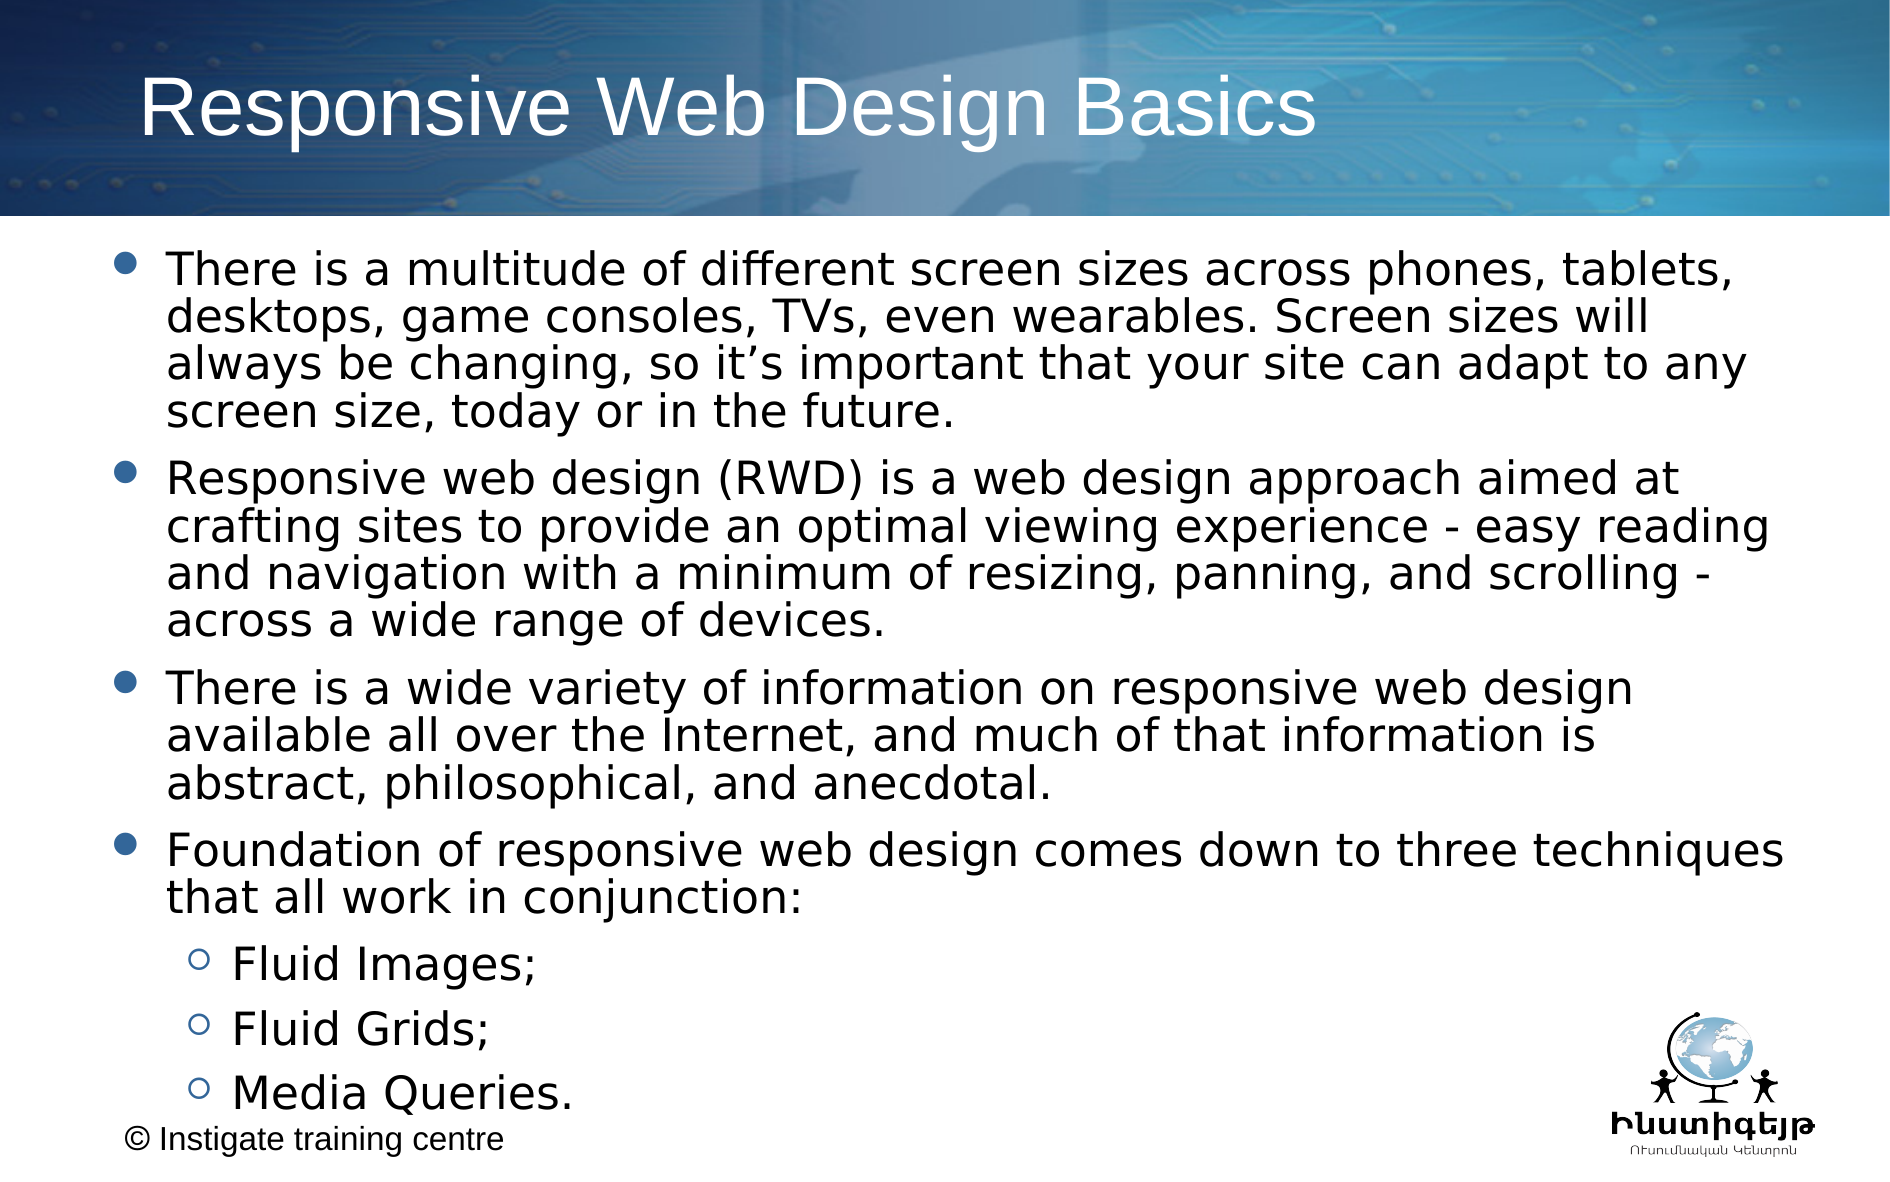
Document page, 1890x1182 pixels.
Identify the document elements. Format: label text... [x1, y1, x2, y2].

list There is a multitude of different screen sizes across phones, tablets, desktops, game consoles, TVs, even wearables. Screen sizes will always be changing, so it’s important that your site can adapt to any screen size, today or in the future. Responsive web design (RWD) is a web design approach aimed at crafting sites to provide an optimal viewing experience - easy reading and navigation with a minimum of resizing, panning, and scrolling - across a wide range of devices. There is a wide variety of information on responsive web design available all over the Internet, and much of that information is abstract, philosophical, and anecdotal. Foundation of responsive web design comes down to three techniques that all work in conjunction: Fluid Images; Fluid Grids; Media Queries. [110, 247, 1801, 276]
picture [1612, 1012, 1815, 1157]
picture [0, 0, 1890, 216]
